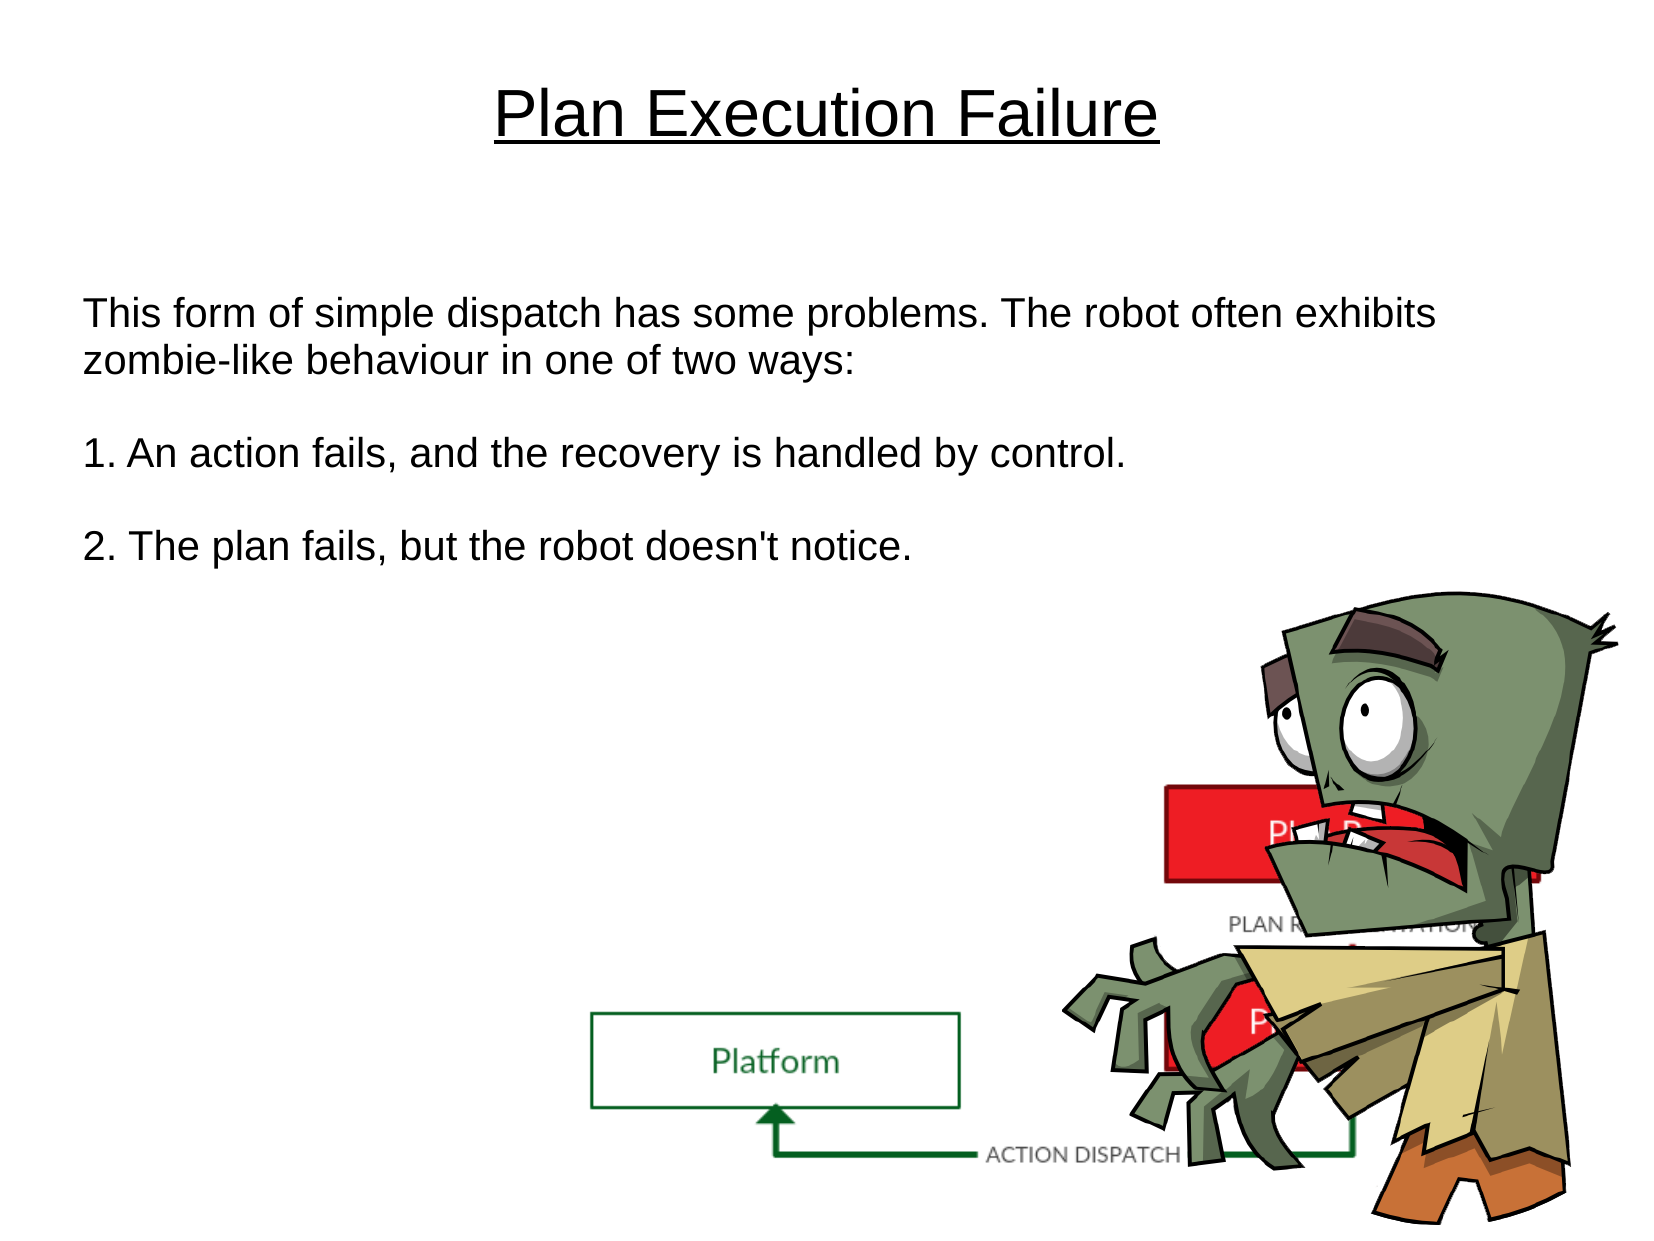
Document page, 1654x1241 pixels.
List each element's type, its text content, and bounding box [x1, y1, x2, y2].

title Plan Execution Failure [82, 49, 1571, 178]
picture [567, 547, 1654, 1225]
subtitle This form of simple dispatch has some problems. The robot often exhibits zombie-like behaviour in one of two ways: 1. An action fails, and the recovery is handled by control. 2. The plan fails, but the robot doesn't notice. [82, 290, 1536, 1010]
